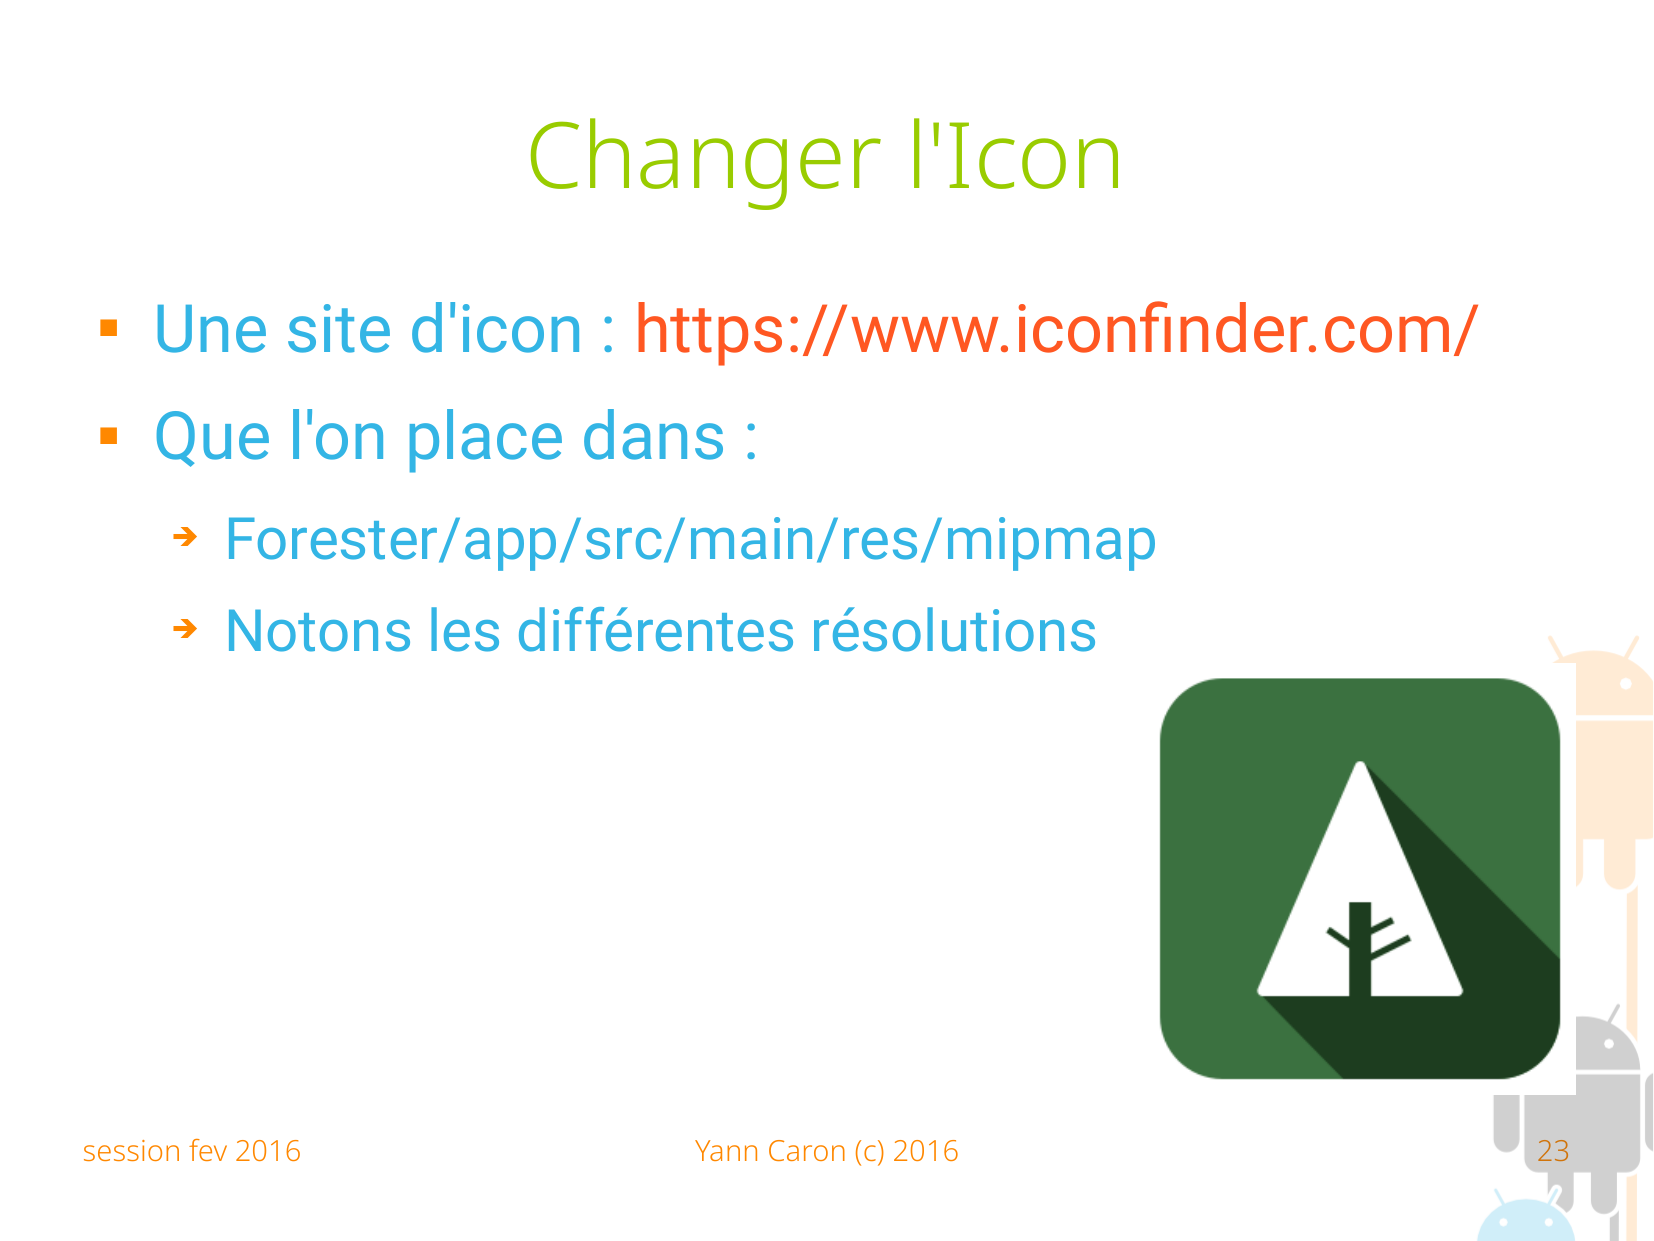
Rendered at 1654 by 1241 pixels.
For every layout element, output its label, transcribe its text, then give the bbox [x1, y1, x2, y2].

picture [240, 423, 1654, 1241]
list Une site d'icon : https://www.iconfinder.com/ Que l'on place dans : Forester/app/src/main/res/mipmap Notons les différentes résolutions [82, 290, 1571, 1010]
title Changer l'Icon [82, 49, 1571, 257]
